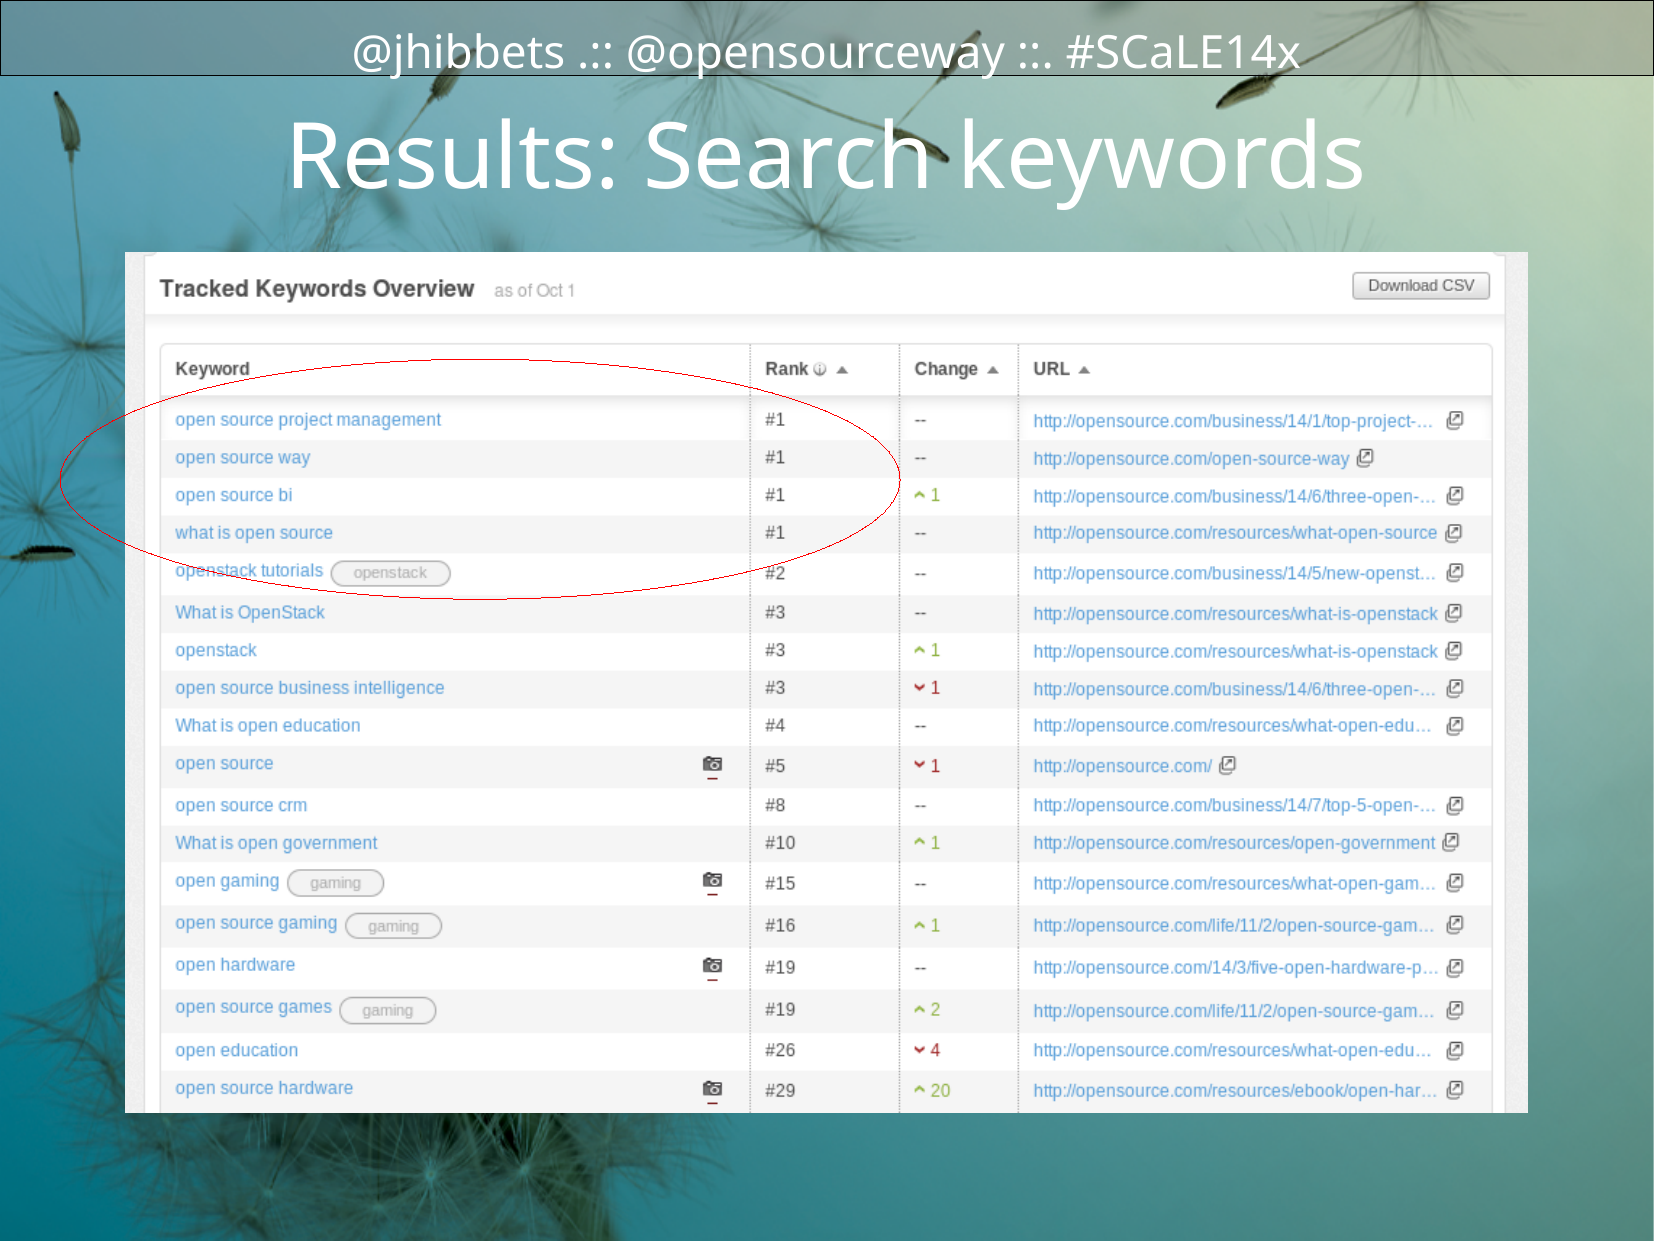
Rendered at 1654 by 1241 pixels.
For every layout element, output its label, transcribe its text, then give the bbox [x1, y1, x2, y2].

title Results: Search keywords [82, 49, 1571, 257]
picture [0, 76, 1654, 1241]
